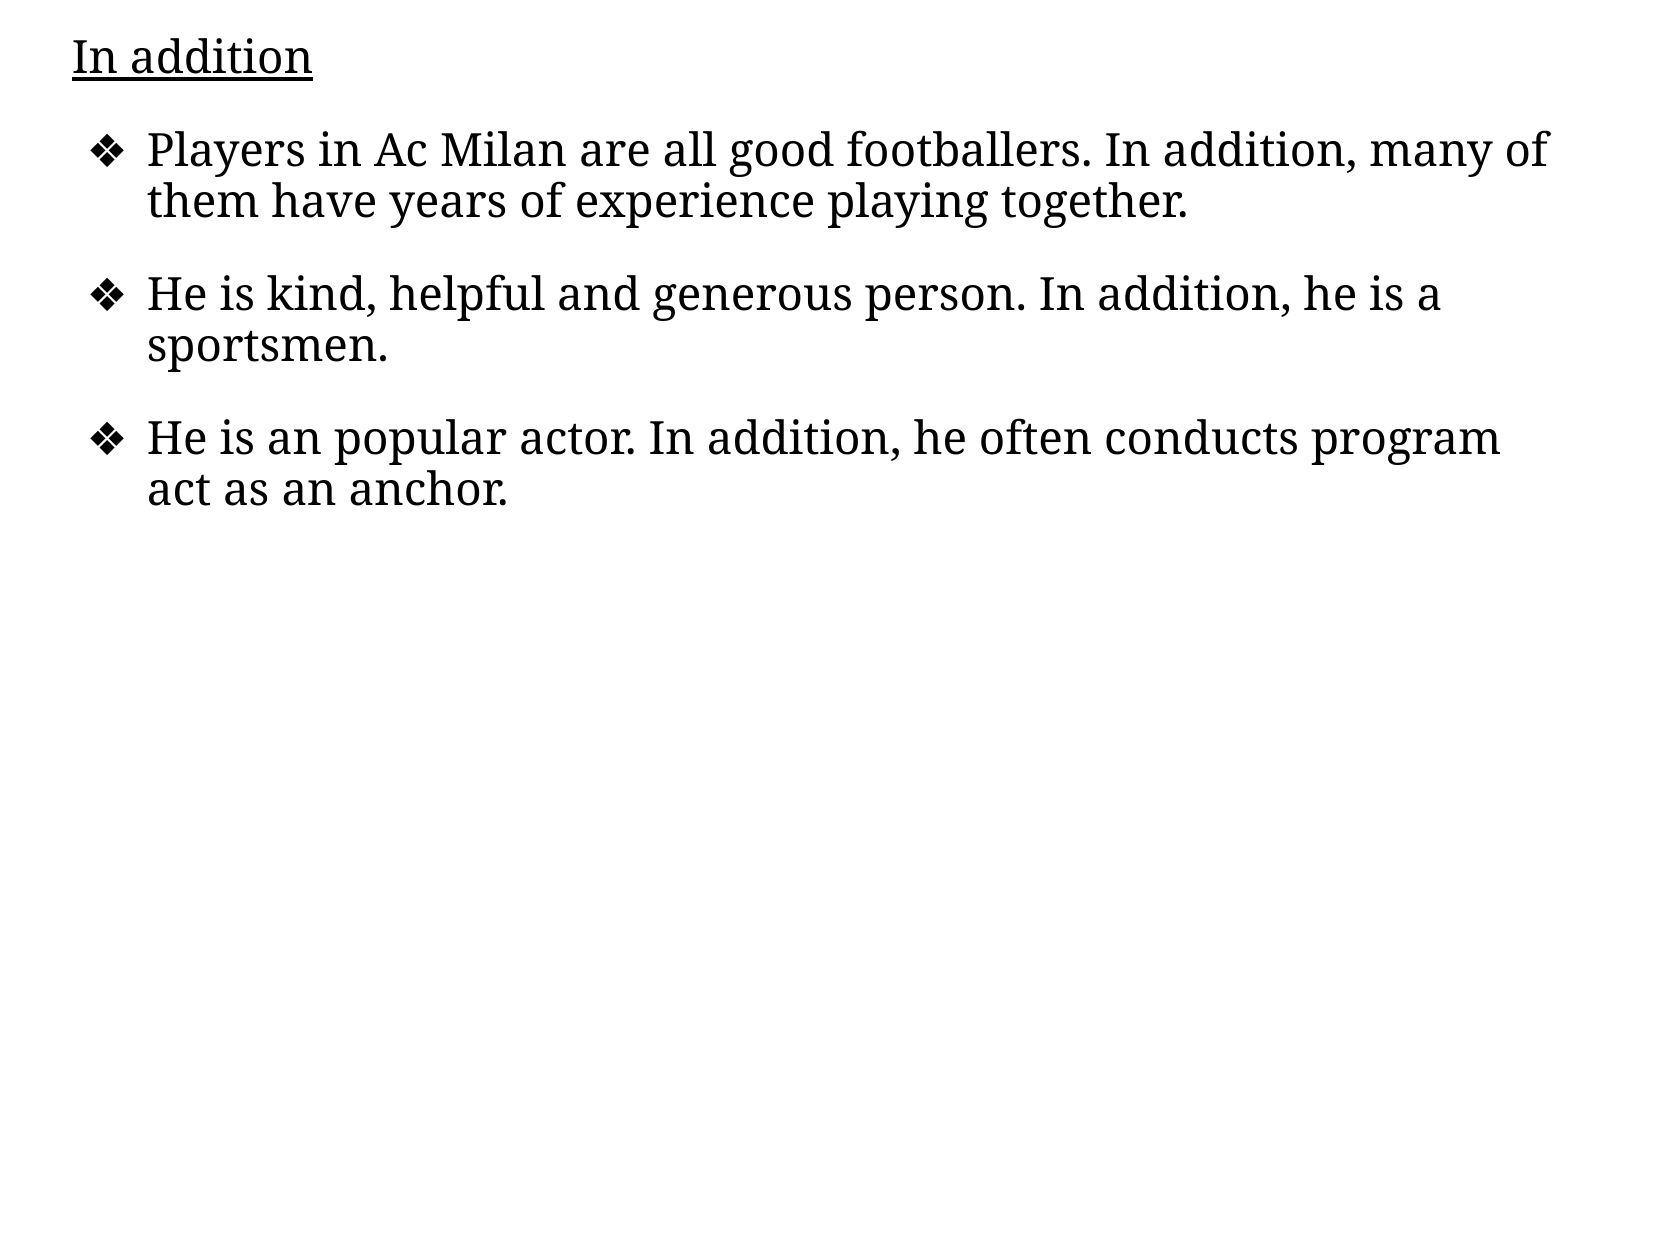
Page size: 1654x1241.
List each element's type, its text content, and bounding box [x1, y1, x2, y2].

text_box In addition Players in Ac Milan are all good footballers. In addition, many of them have years of experience playing together. He is kind, helpful and generous person. In addition, he is a sportsmen. He is an popular actor. In addition, he often conducts program act as an anchor. [71, 31, 1560, 1140]
